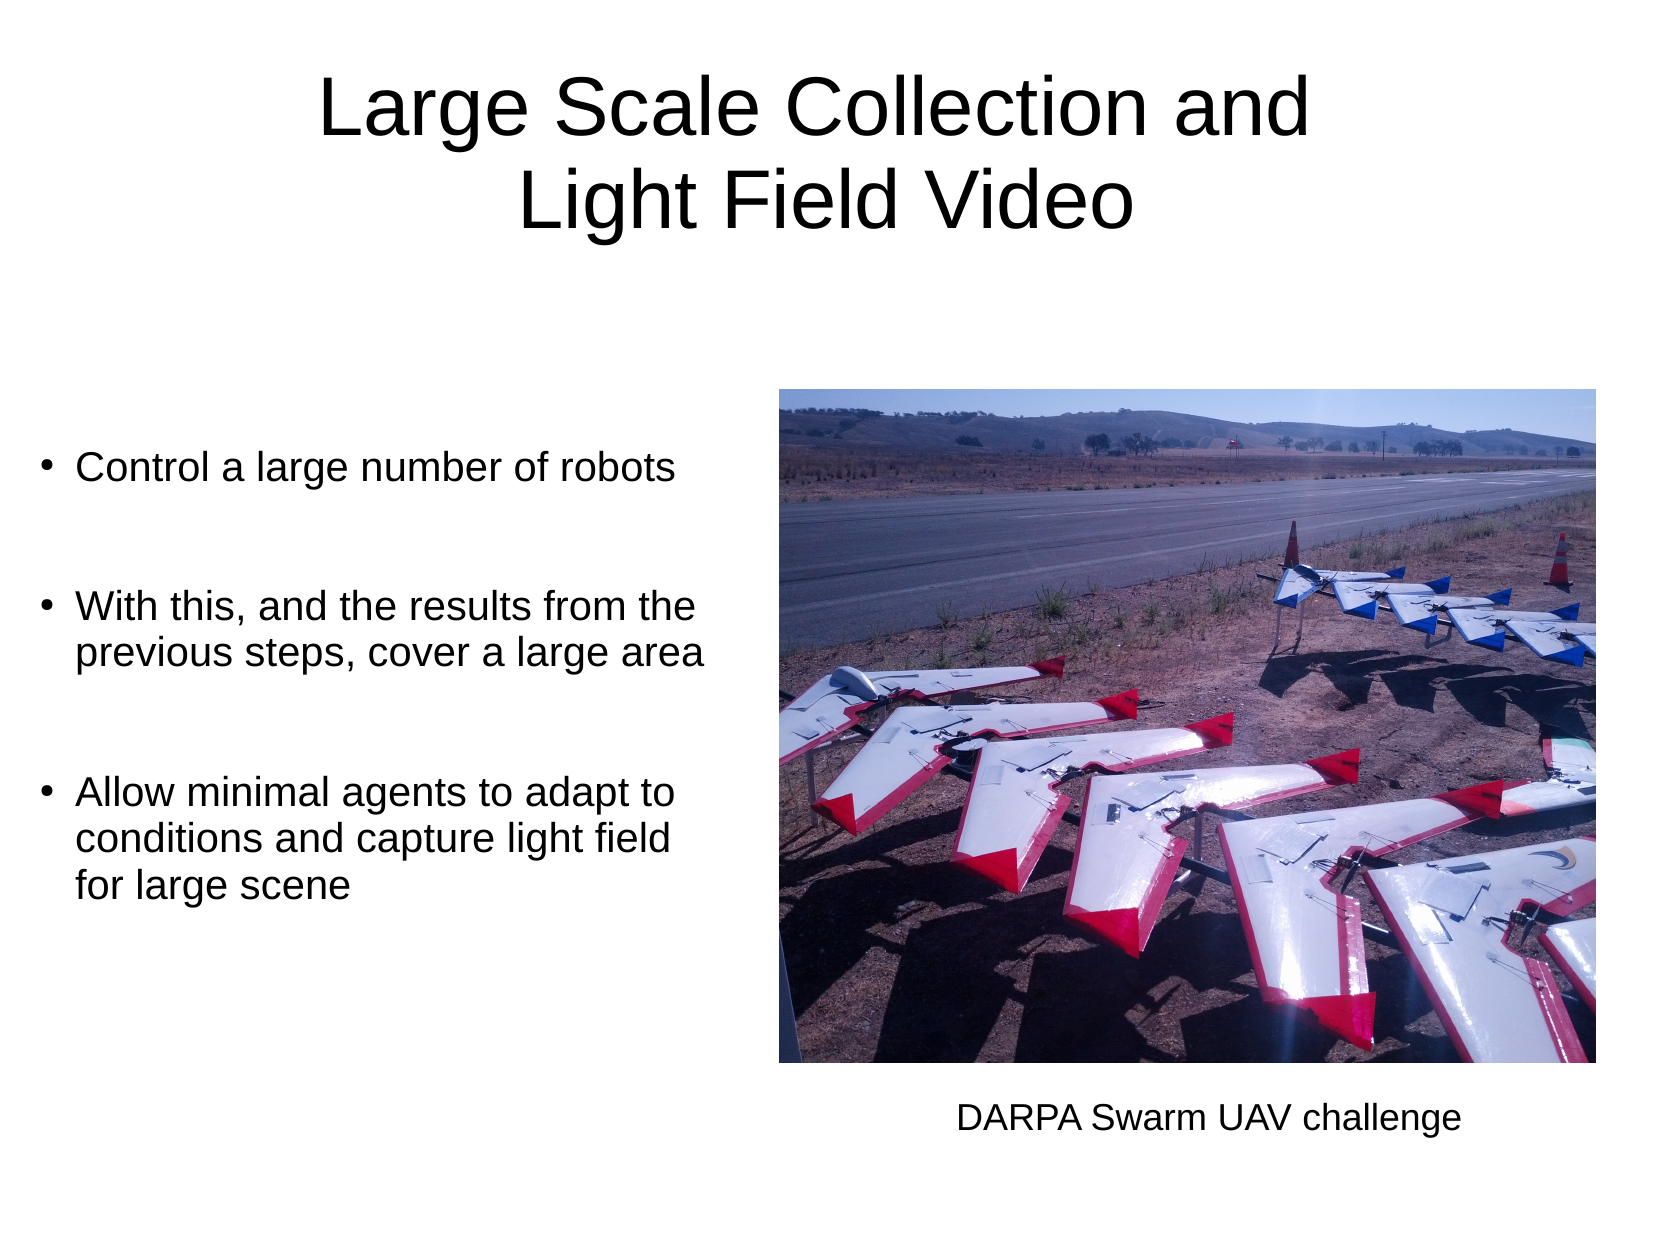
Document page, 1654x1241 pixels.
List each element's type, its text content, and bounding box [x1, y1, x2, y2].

text_box Control a large number of robots With this, and the results from the previous steps, cover a large area Allow minimal agents to adapt to conditions and capture light field for large scene [24, 435, 724, 921]
picture [779, 389, 1596, 1063]
title Large Scale Collection and Light Field Video [82, 49, 1571, 257]
text_box DARPA Swarm UAV challenge [941, 1088, 1477, 1146]
